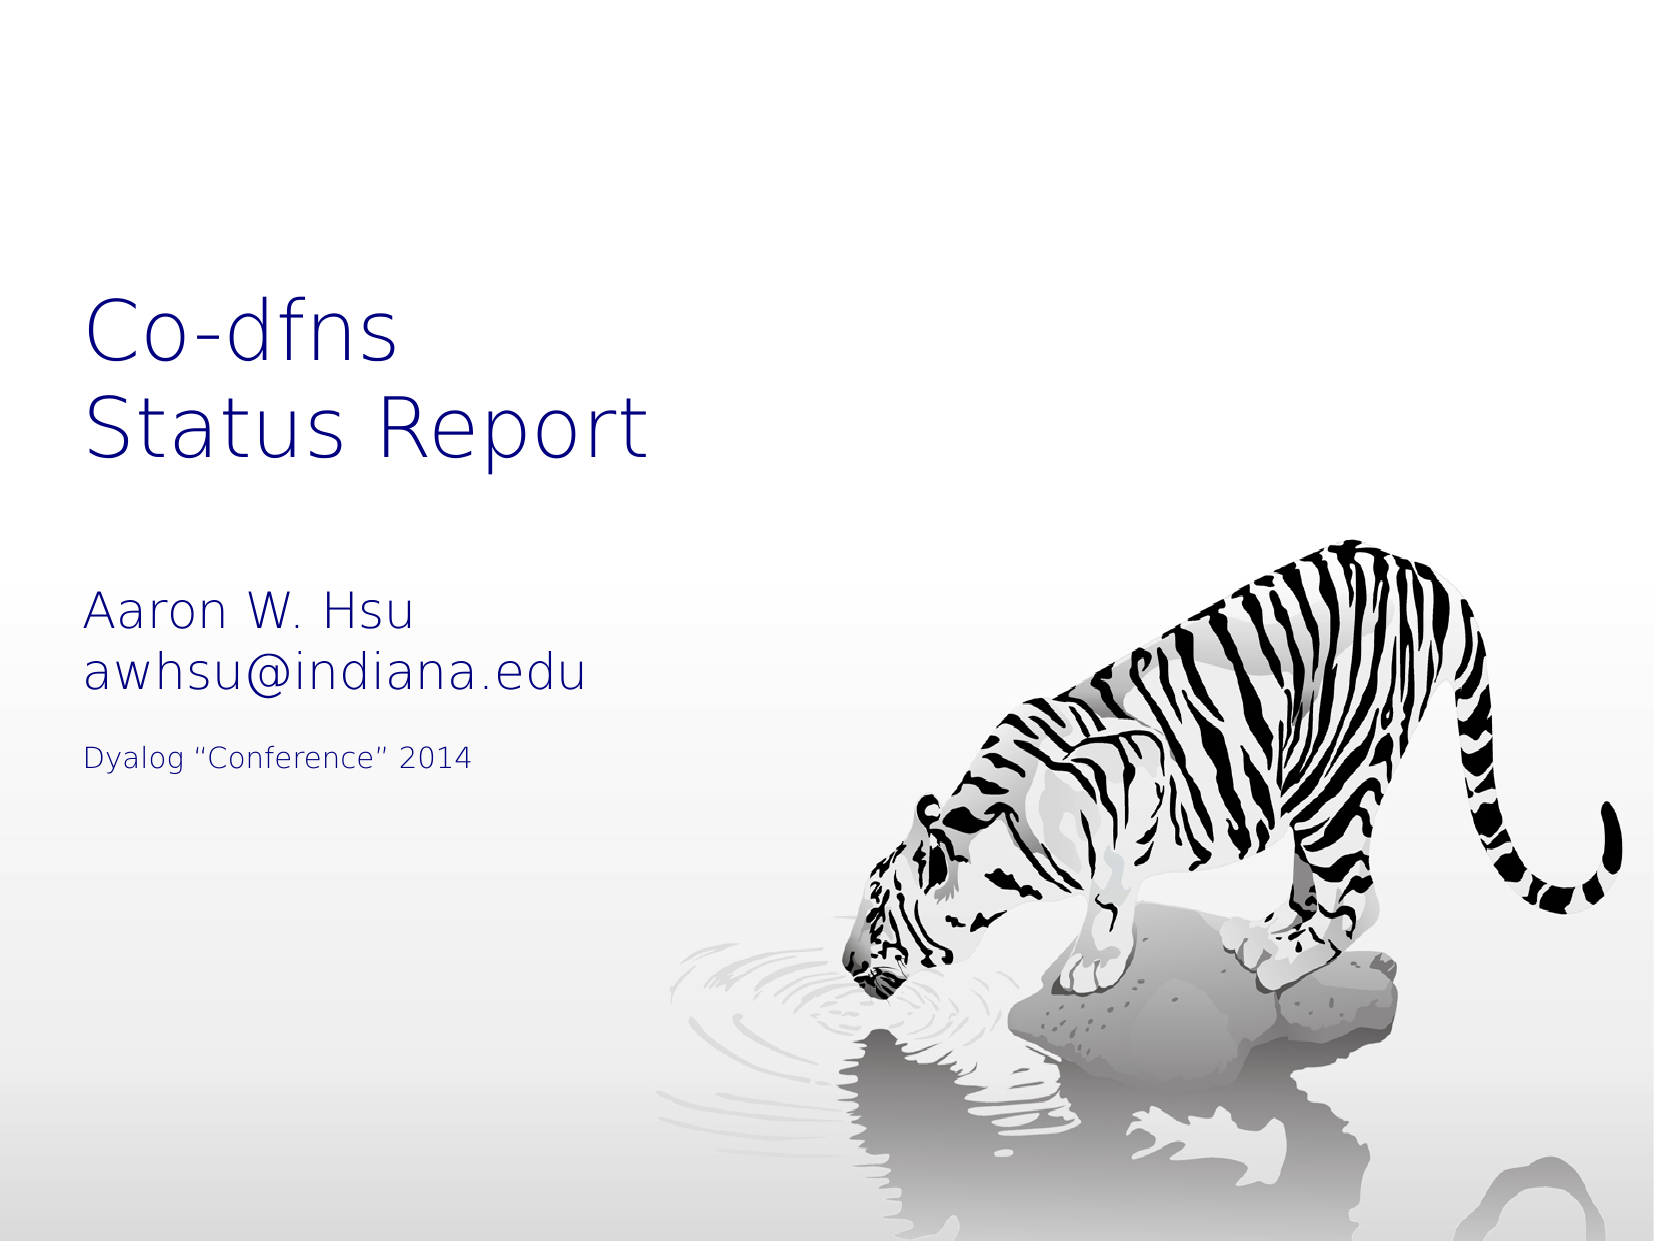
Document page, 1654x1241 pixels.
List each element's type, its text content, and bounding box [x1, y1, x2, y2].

picture [0, 0, 1654, 1241]
subtitle Co-dfns Status Report Aaron W. Hsu awhsu@indiana.edu Dyalog “Conference” 2014 [82, 49, 1571, 1010]
